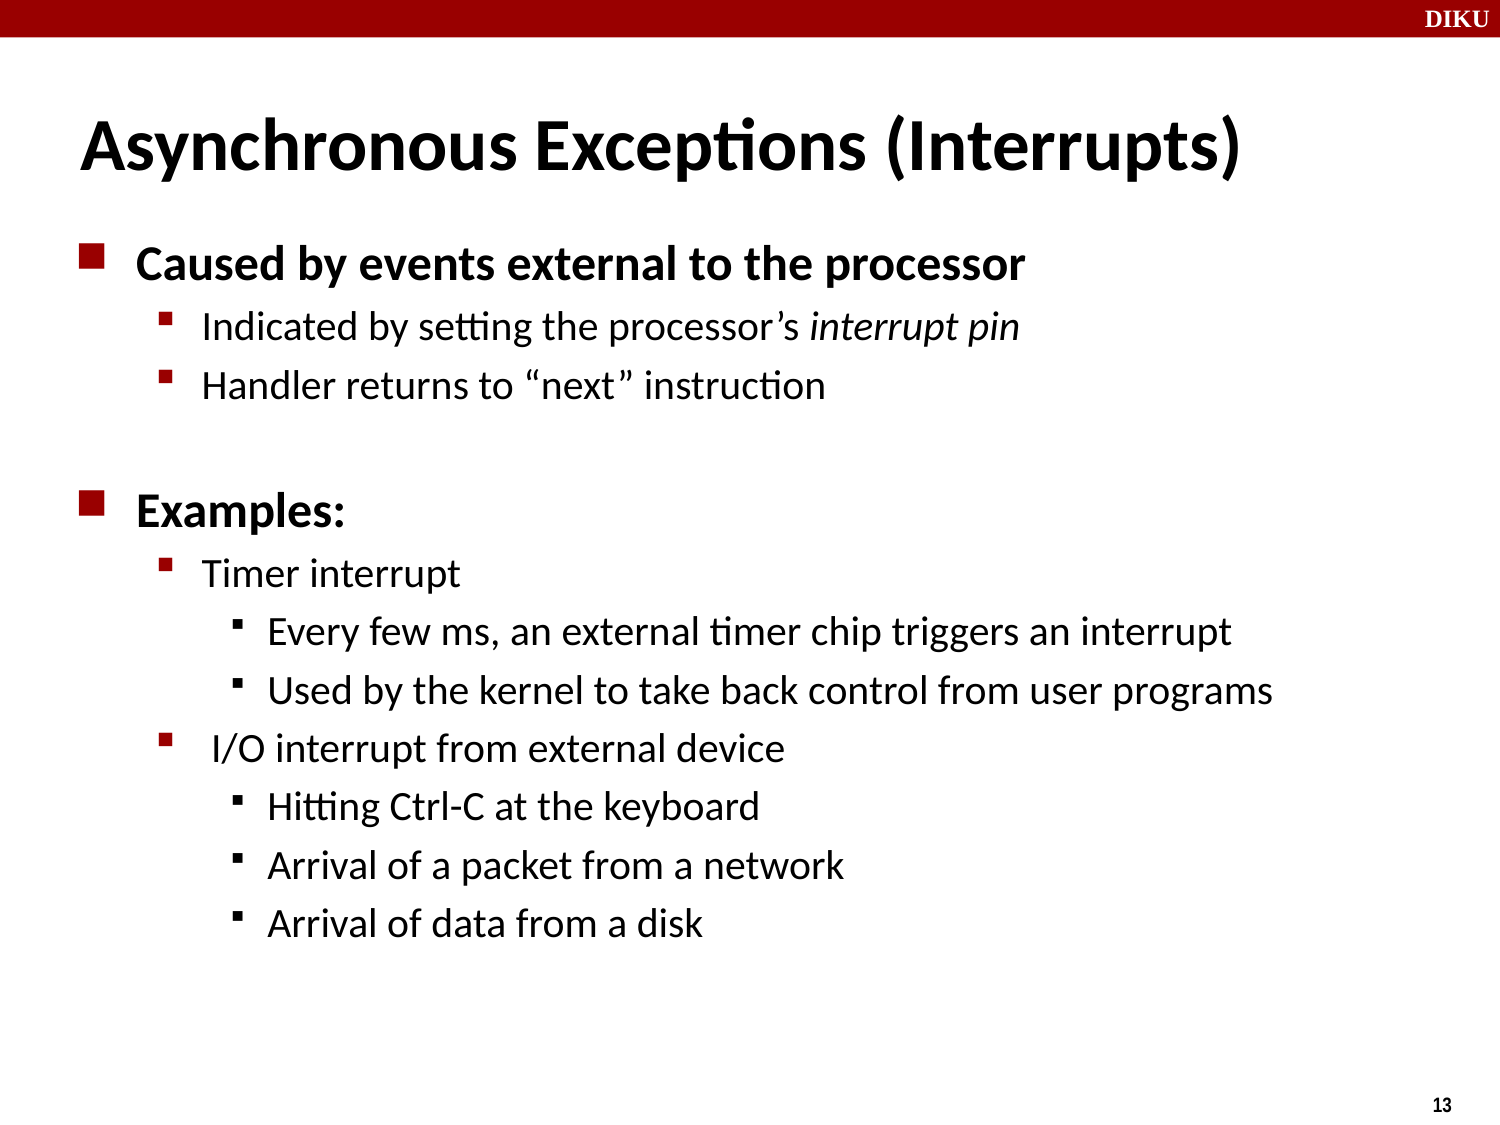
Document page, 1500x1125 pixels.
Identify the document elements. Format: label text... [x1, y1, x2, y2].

text_box Caused by events external to the processor Indicated by setting the processor’s interrupt pin Handler returns to “next” instruction Examples: Timer interrupt Every few ms, an external timer chip triggers an interrupt Used by the kernel to take back control from user programs I/O interrupt from external device Hitting Ctrl-C at the keyboard Arrival of a packet from a network Arrival of data from a disk [65, 223, 1361, 1039]
text_box Asynchronous Exceptions (Interrupts) [65, 93, 1363, 188]
